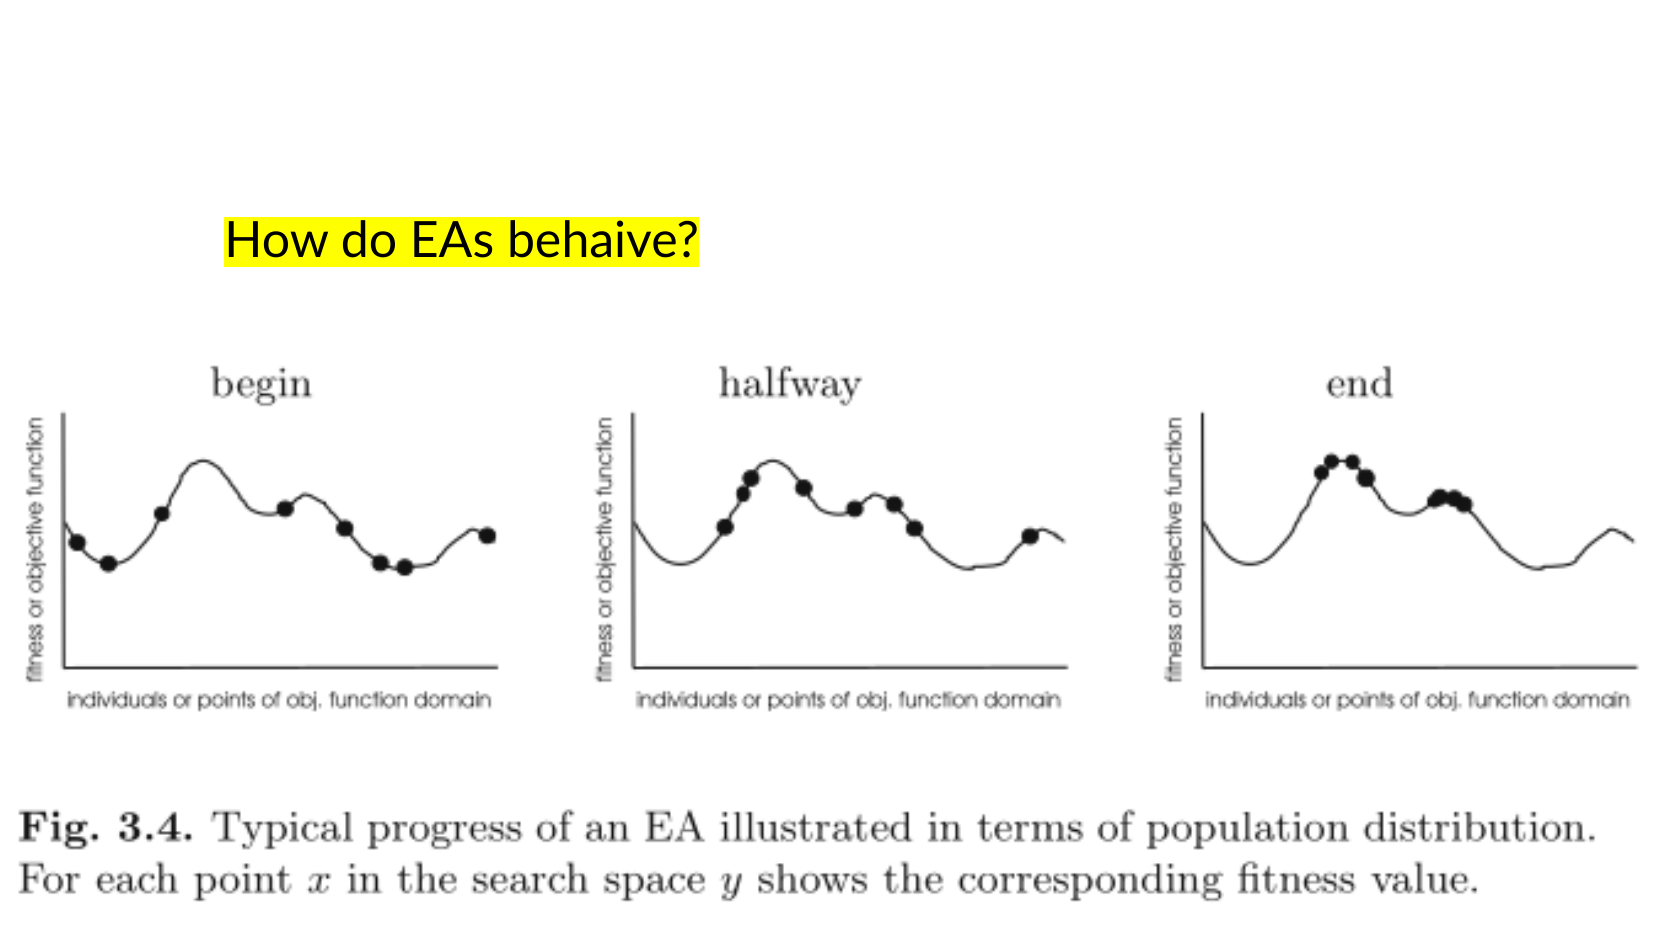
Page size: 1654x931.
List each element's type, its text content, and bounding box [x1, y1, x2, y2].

list How do EAs behaive? [82, 217, 1571, 330]
picture [0, 330, 1654, 931]
